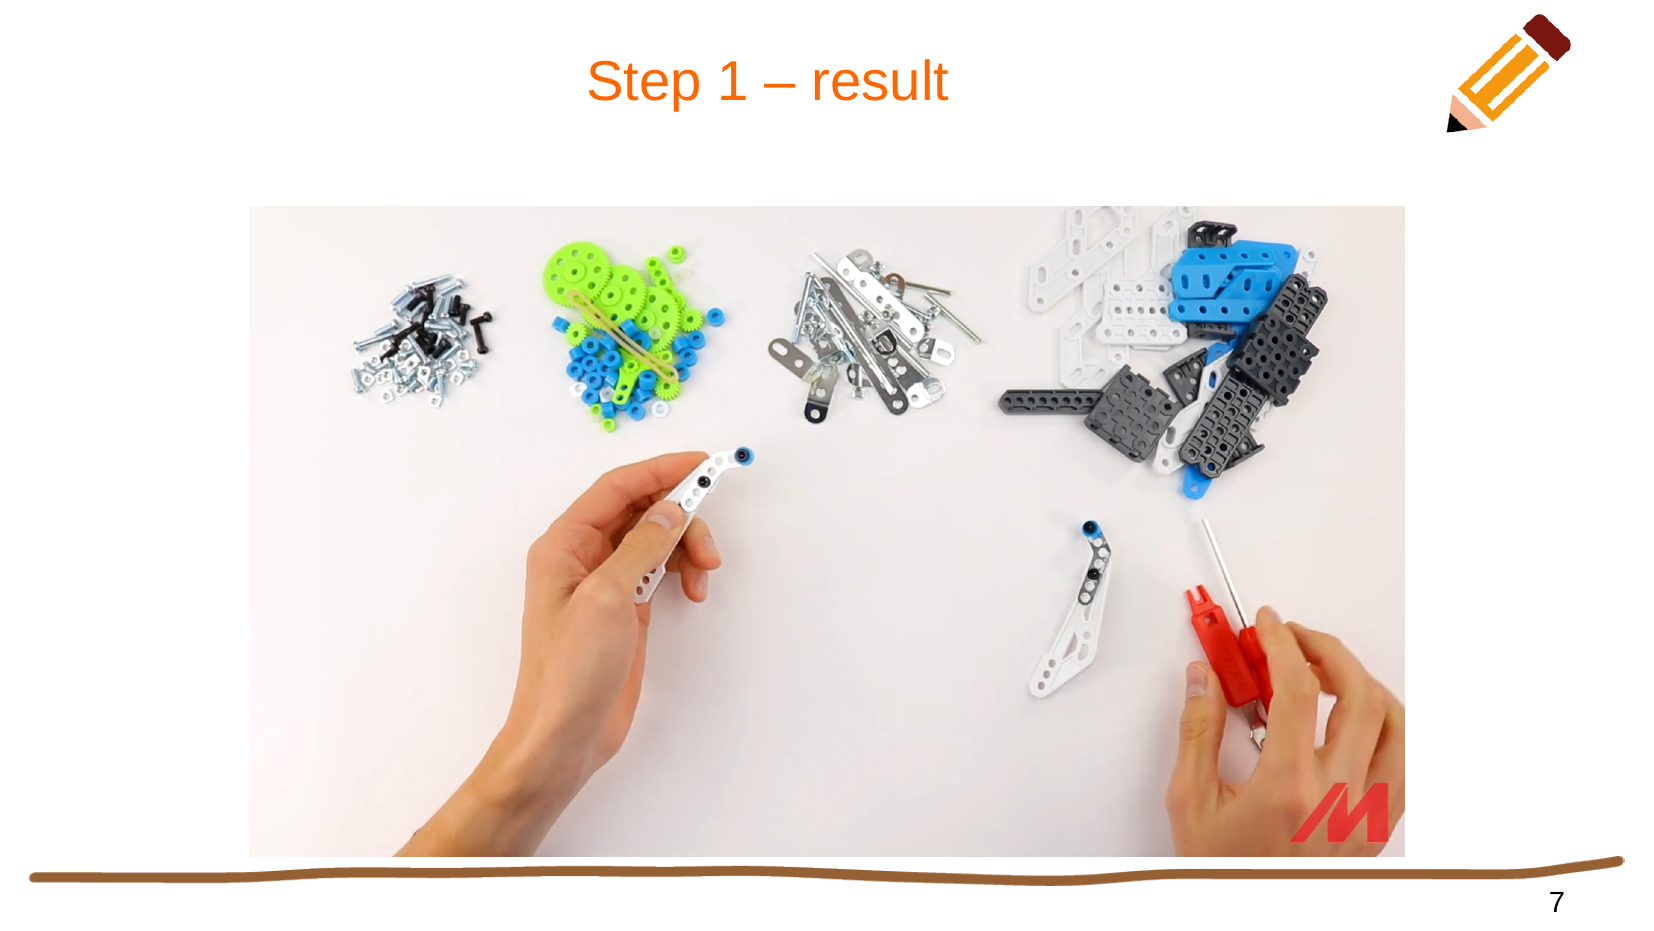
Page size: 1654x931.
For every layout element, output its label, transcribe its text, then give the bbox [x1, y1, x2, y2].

title Step 1 – result [88, 29, 1447, 133]
picture [1446, 14, 1571, 133]
picture [29, 206, 1625, 886]
